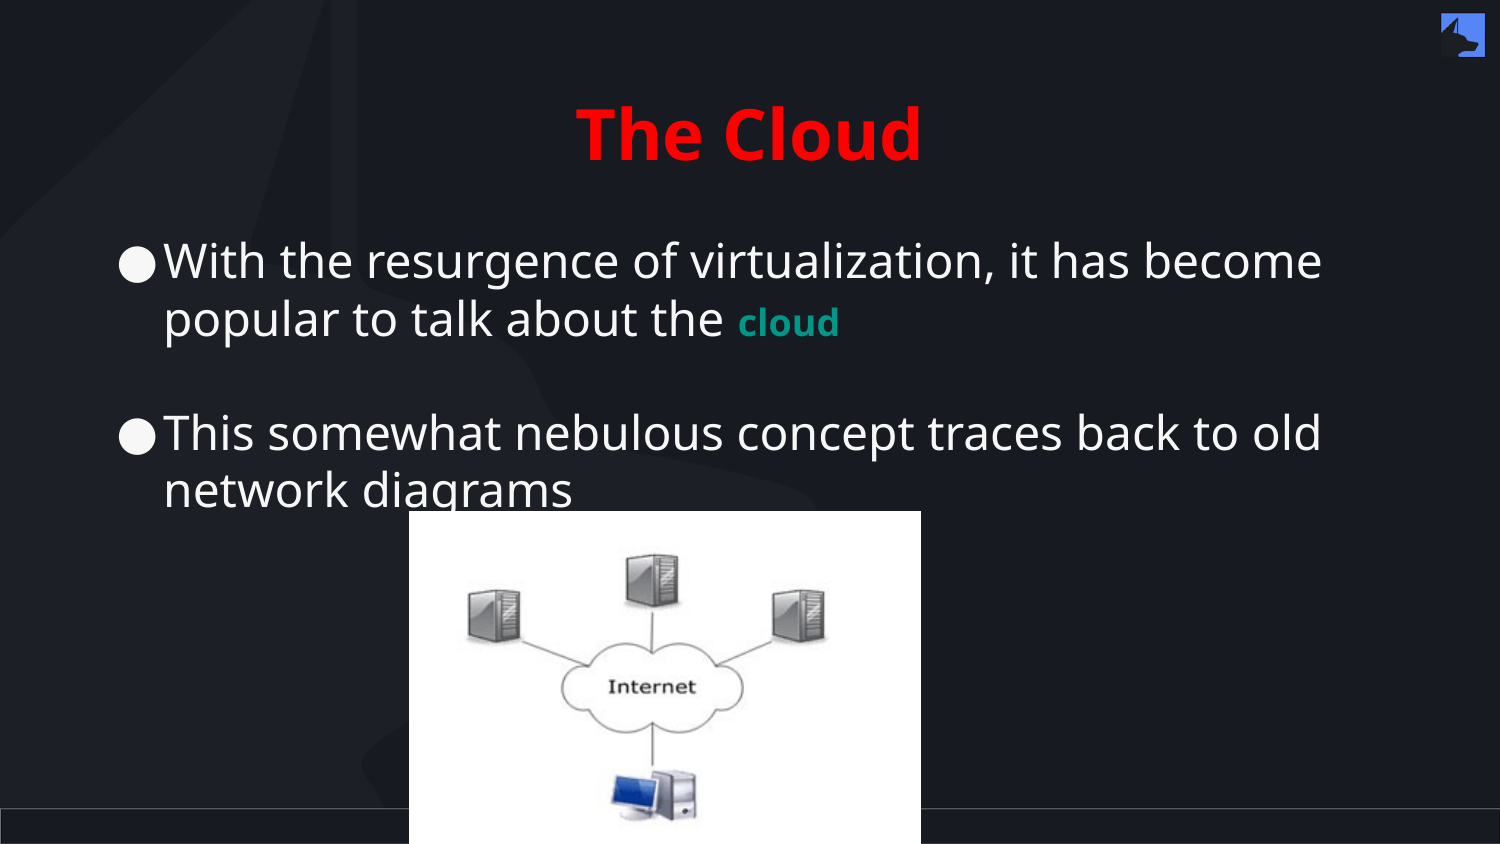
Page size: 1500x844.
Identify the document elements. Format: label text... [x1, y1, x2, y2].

list With the resurgence of virtualization, it has become popular to talk about the cloud This somewhat nebulous concept traces back to old network diagrams [109, 225, 1391, 769]
picture [0, 0, 1500, 844]
title The Cloud [109, 38, 1391, 225]
